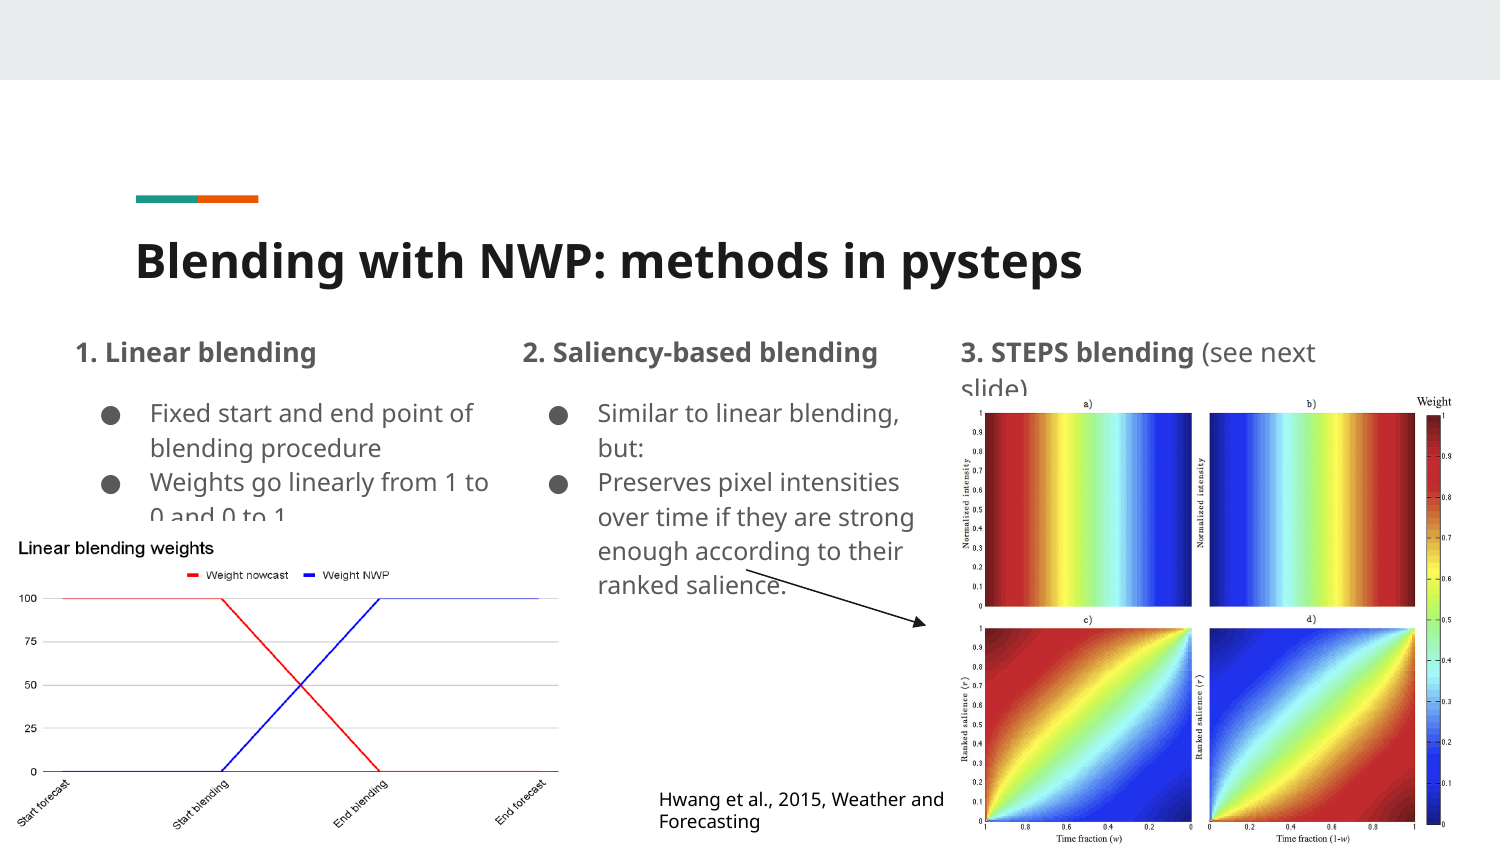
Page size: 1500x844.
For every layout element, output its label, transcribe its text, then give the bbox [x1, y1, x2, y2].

picture [0, 521, 576, 844]
picture [959, 396, 1452, 844]
list 2. Saliency-based blending Similar to linear blending, but: Preserves pixel intensities over time if they are strong enough according to their ranked salience. [507, 316, 945, 687]
list 1. Linear blending Fixed start and end point of blending procedure Weights go linearly from 1 to 0 and 0 to 1. [59, 316, 507, 521]
title Blending with NWP: methods in pysteps [119, 216, 1381, 305]
list 3. STEPS blending (see next slide) [945, 316, 1384, 687]
text_box Hwang et al., 2015, Weather and Forecasting [643, 772, 990, 844]
